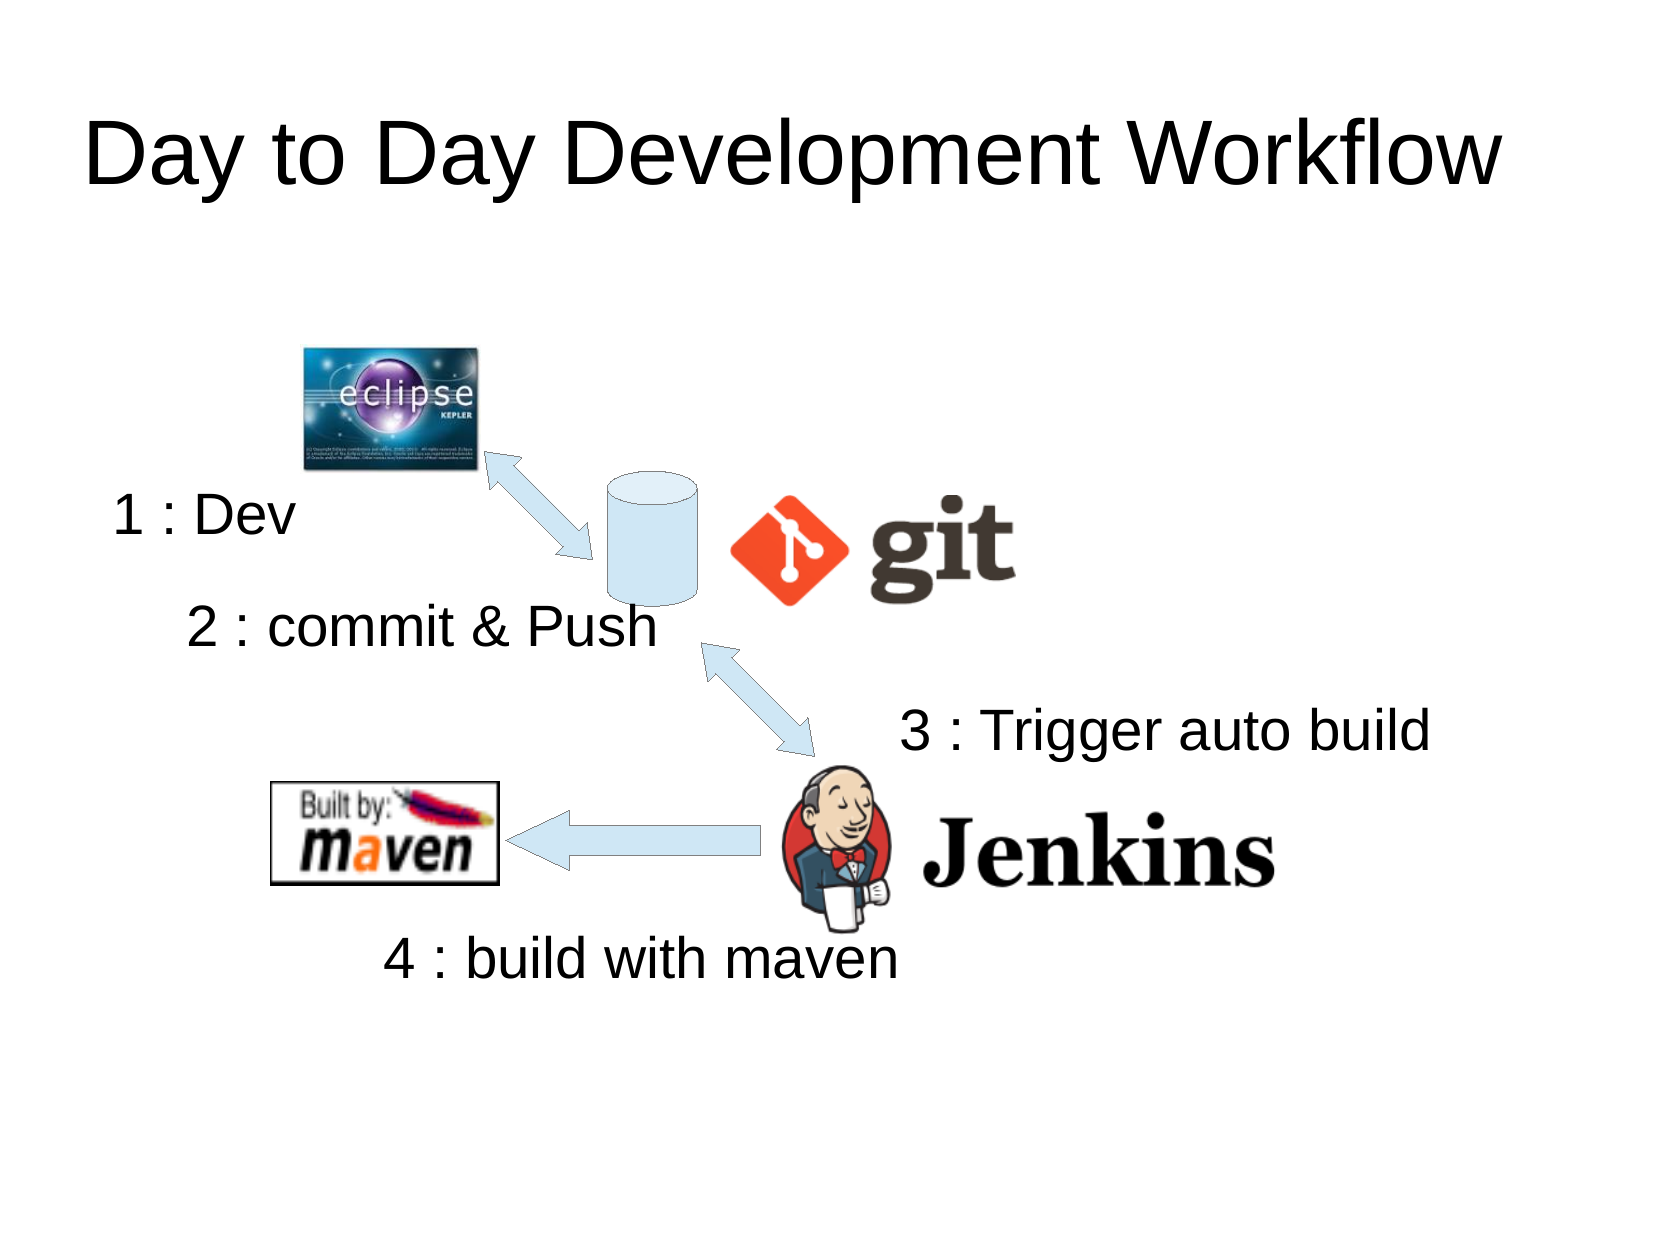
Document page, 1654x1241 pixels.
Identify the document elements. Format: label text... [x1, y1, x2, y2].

text_box [701, 642, 815, 757]
text_box [607, 489, 698, 590]
picture [270, 781, 500, 886]
text_box 1 : Dev [97, 474, 466, 554]
picture [730, 495, 1016, 607]
text_box [484, 451, 593, 560]
picture [767, 760, 1278, 935]
text_box 3 : Trigger auto build [885, 690, 1561, 770]
text_box Apply changes [607, 471, 698, 505]
title Day to Day Development Workflow [82, 49, 1571, 257]
text_box [505, 810, 761, 871]
text_box 2 : commit & Push [171, 586, 697, 667]
picture [300, 344, 481, 474]
text_box 4 : build with maven [369, 918, 1045, 999]
